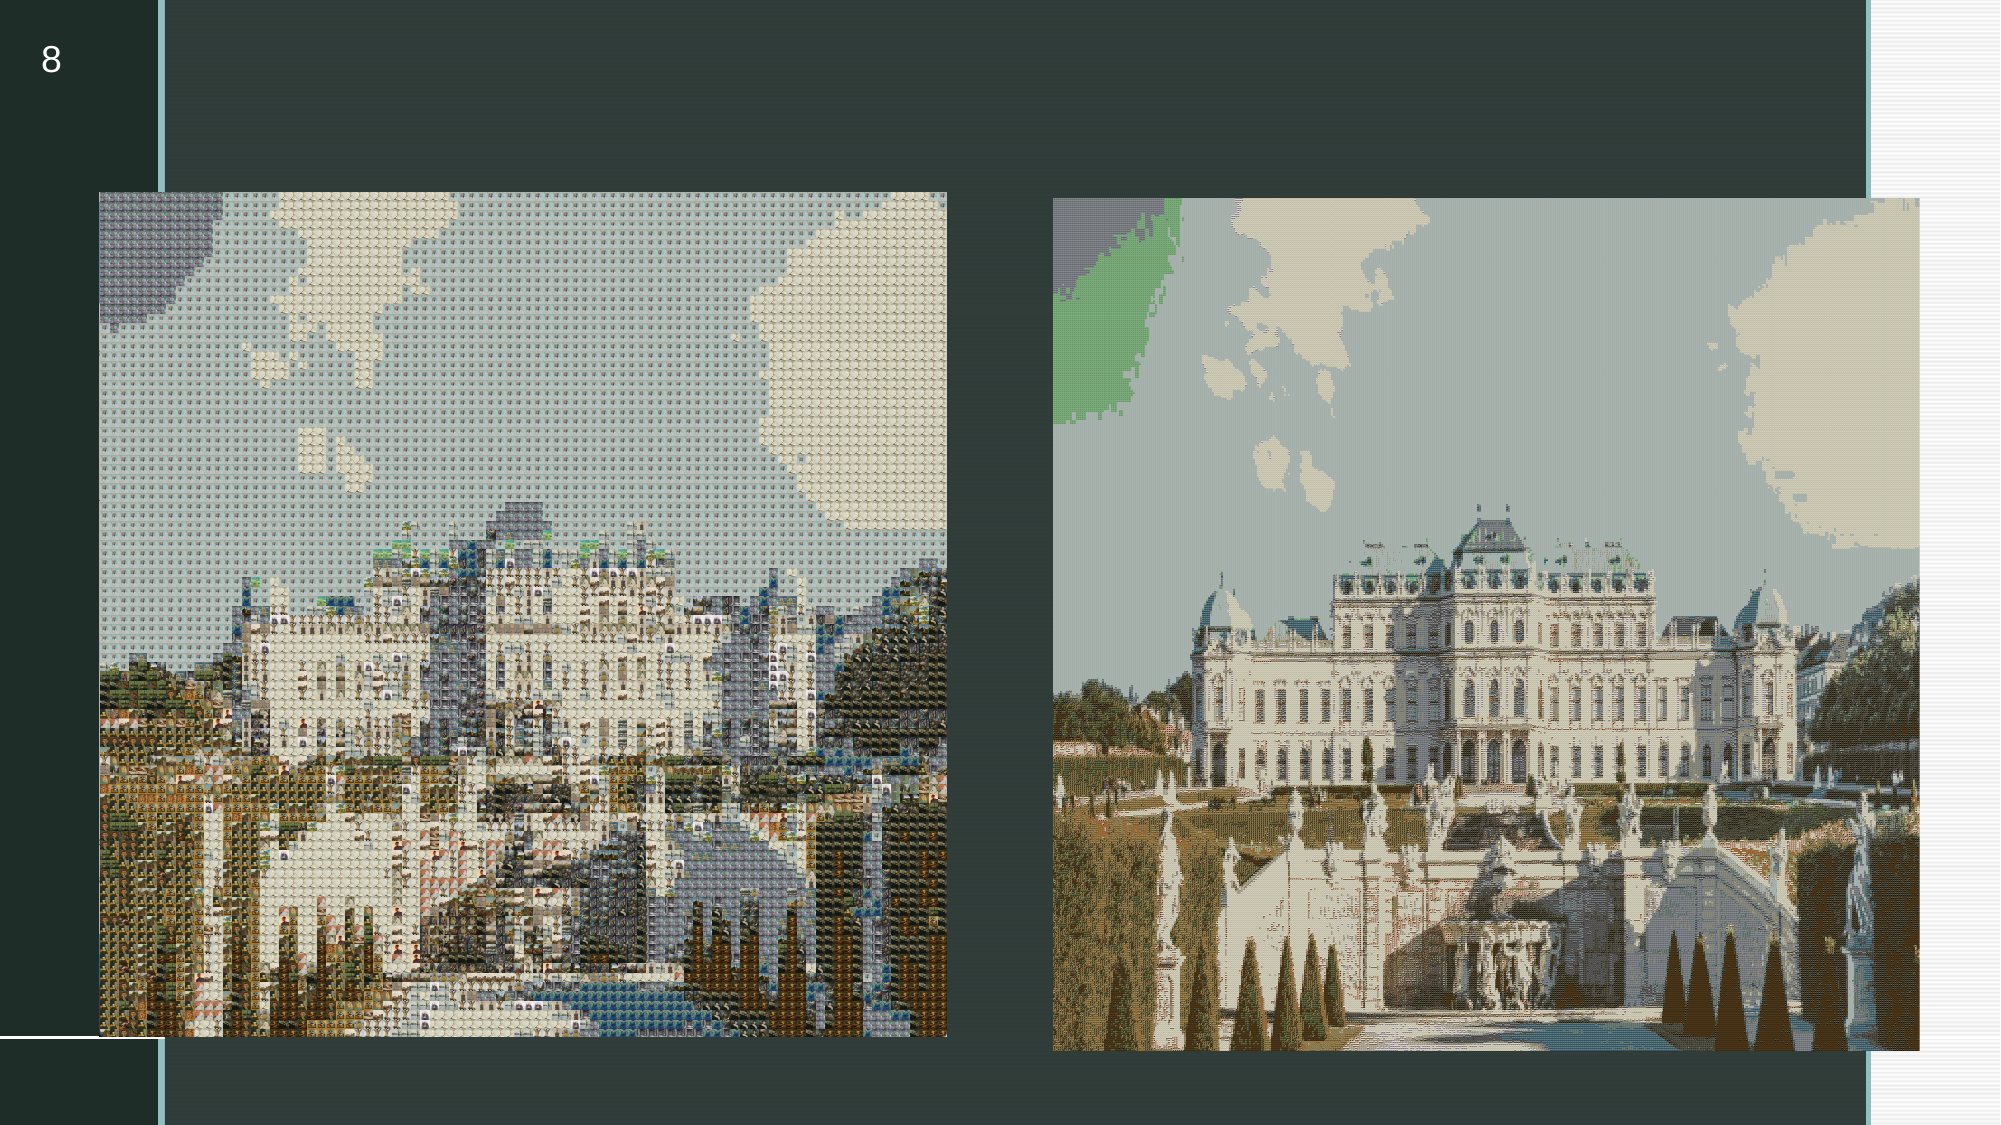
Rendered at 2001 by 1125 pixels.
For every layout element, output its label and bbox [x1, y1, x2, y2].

picture [99, 192, 947, 1037]
text_box [25, 26, 131, 80]
picture [1053, 198, 1920, 1051]
